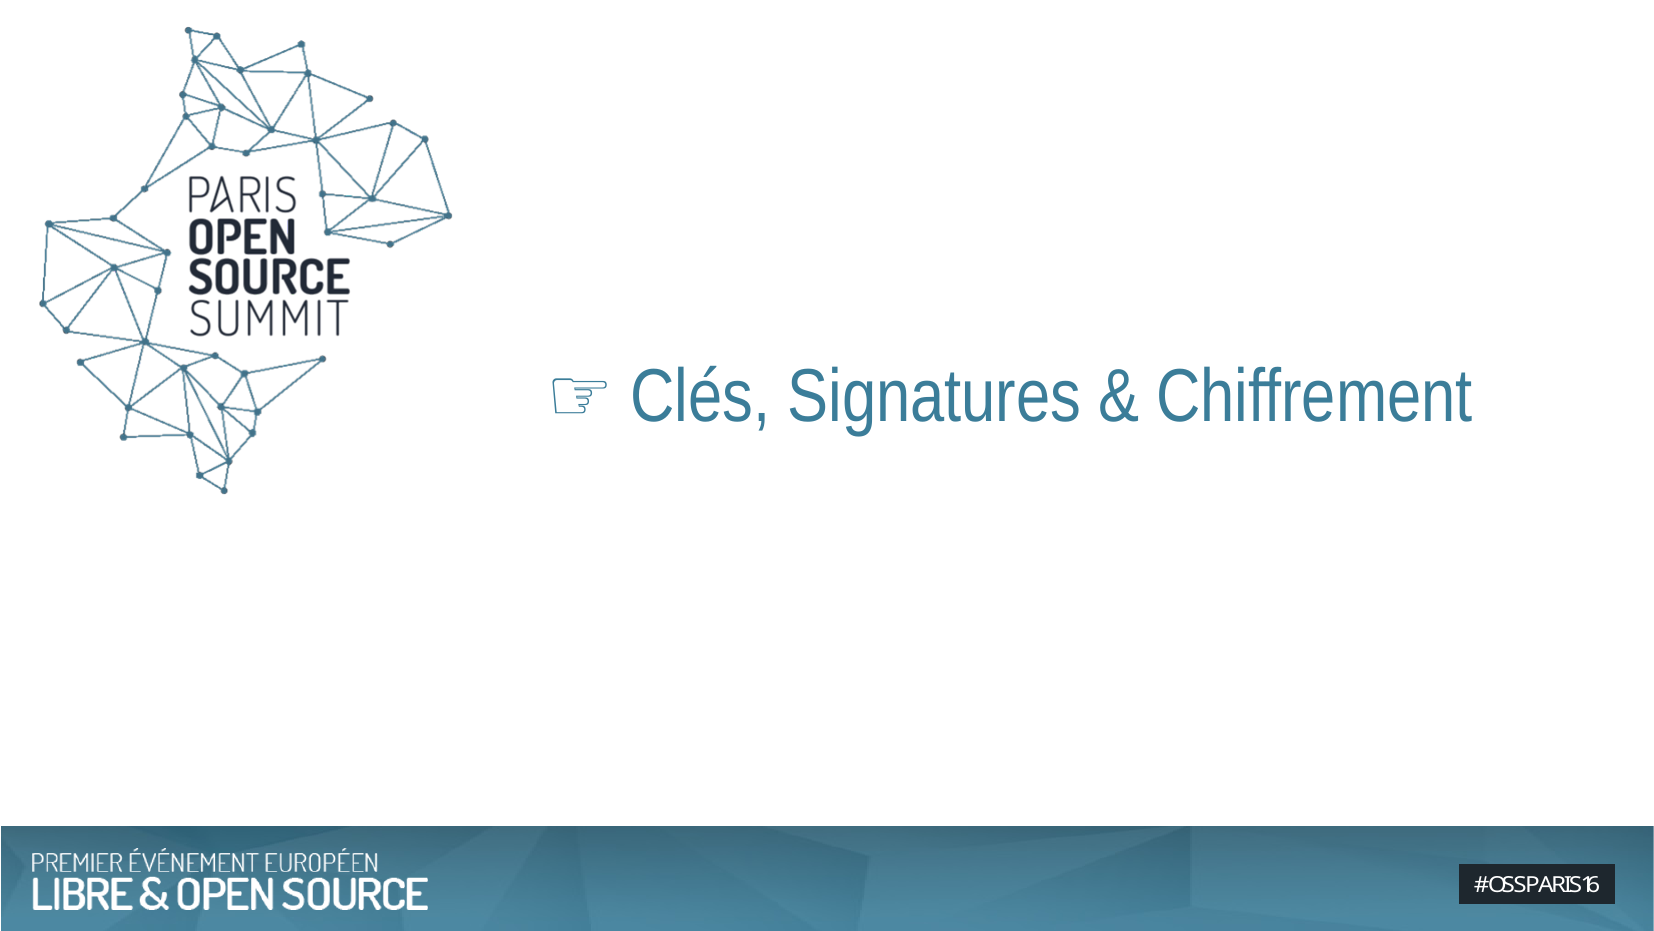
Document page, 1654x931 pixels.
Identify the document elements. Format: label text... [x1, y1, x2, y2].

title ☞ Clés, Signatures & Chiffrement [413, 317, 1607, 473]
picture [11, 11, 549, 543]
